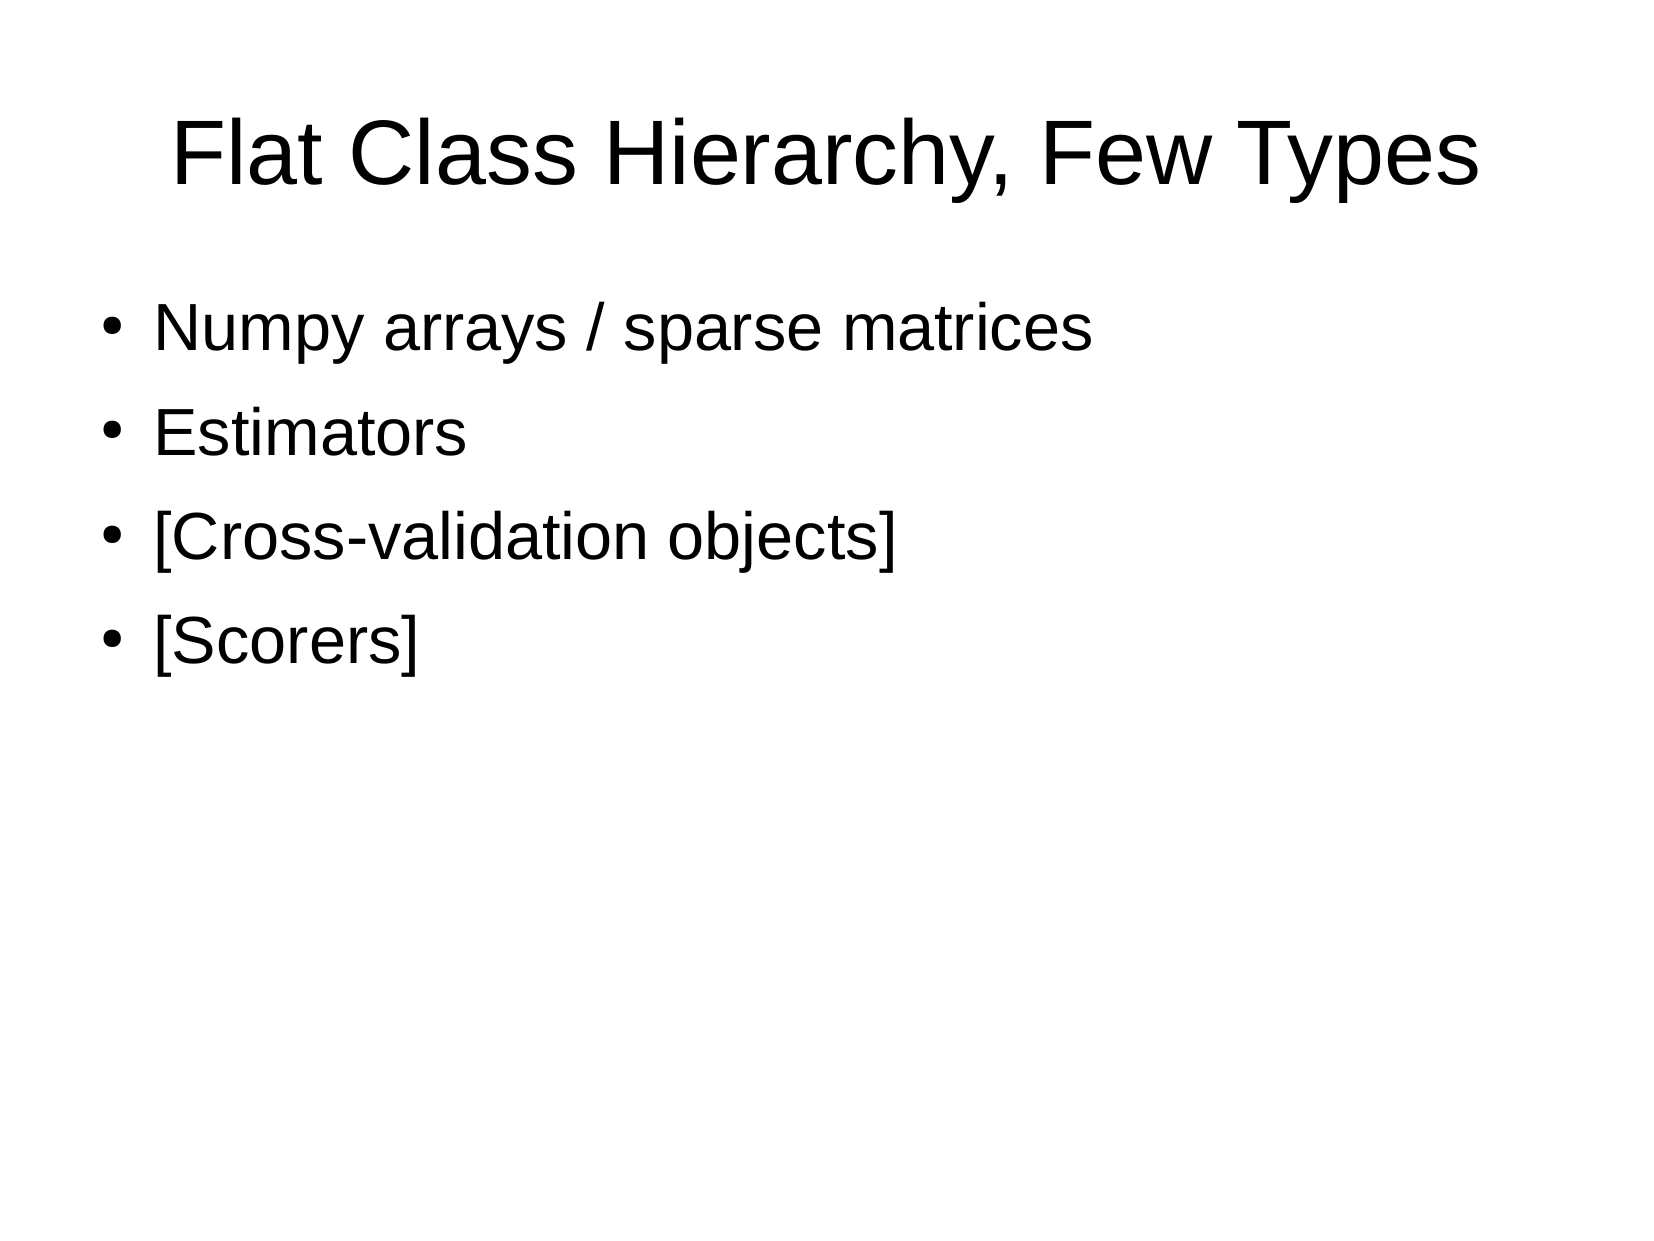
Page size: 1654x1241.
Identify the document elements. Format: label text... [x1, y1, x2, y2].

title Flat Class Hierarchy, Few Types [82, 49, 1571, 257]
list Numpy arrays / sparse matrices Estimators [Cross-validation objects] [Scorers] [82, 290, 1571, 1010]
